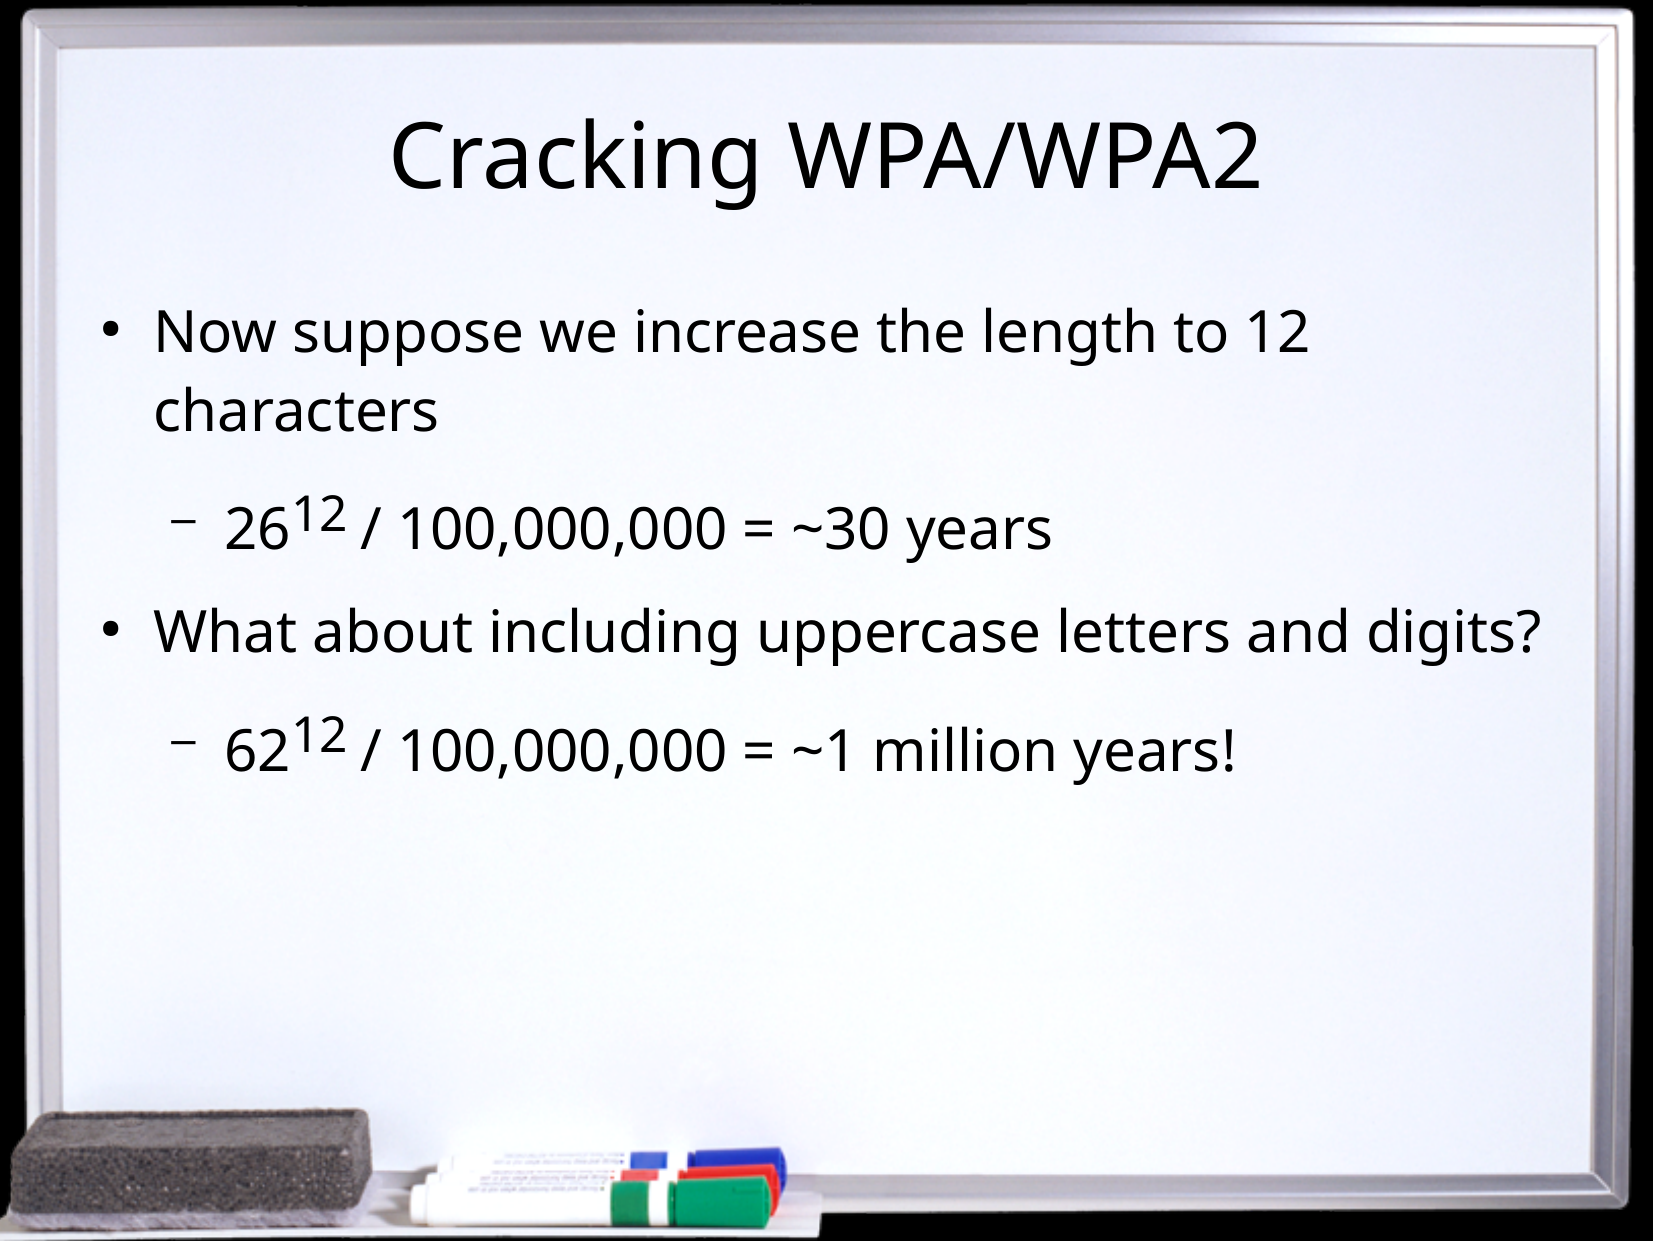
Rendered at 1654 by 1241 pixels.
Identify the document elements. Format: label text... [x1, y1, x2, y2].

title Cracking WPA/WPA2 [82, 49, 1571, 257]
picture [0, 0, 1654, 1241]
list Now suppose we increase the length to 12 characters 2612 / 100,000,000 = ~30 years What about including uppercase letters and digits? 6212 / 100,000,000 = ~1 million years! [82, 290, 1571, 1109]
